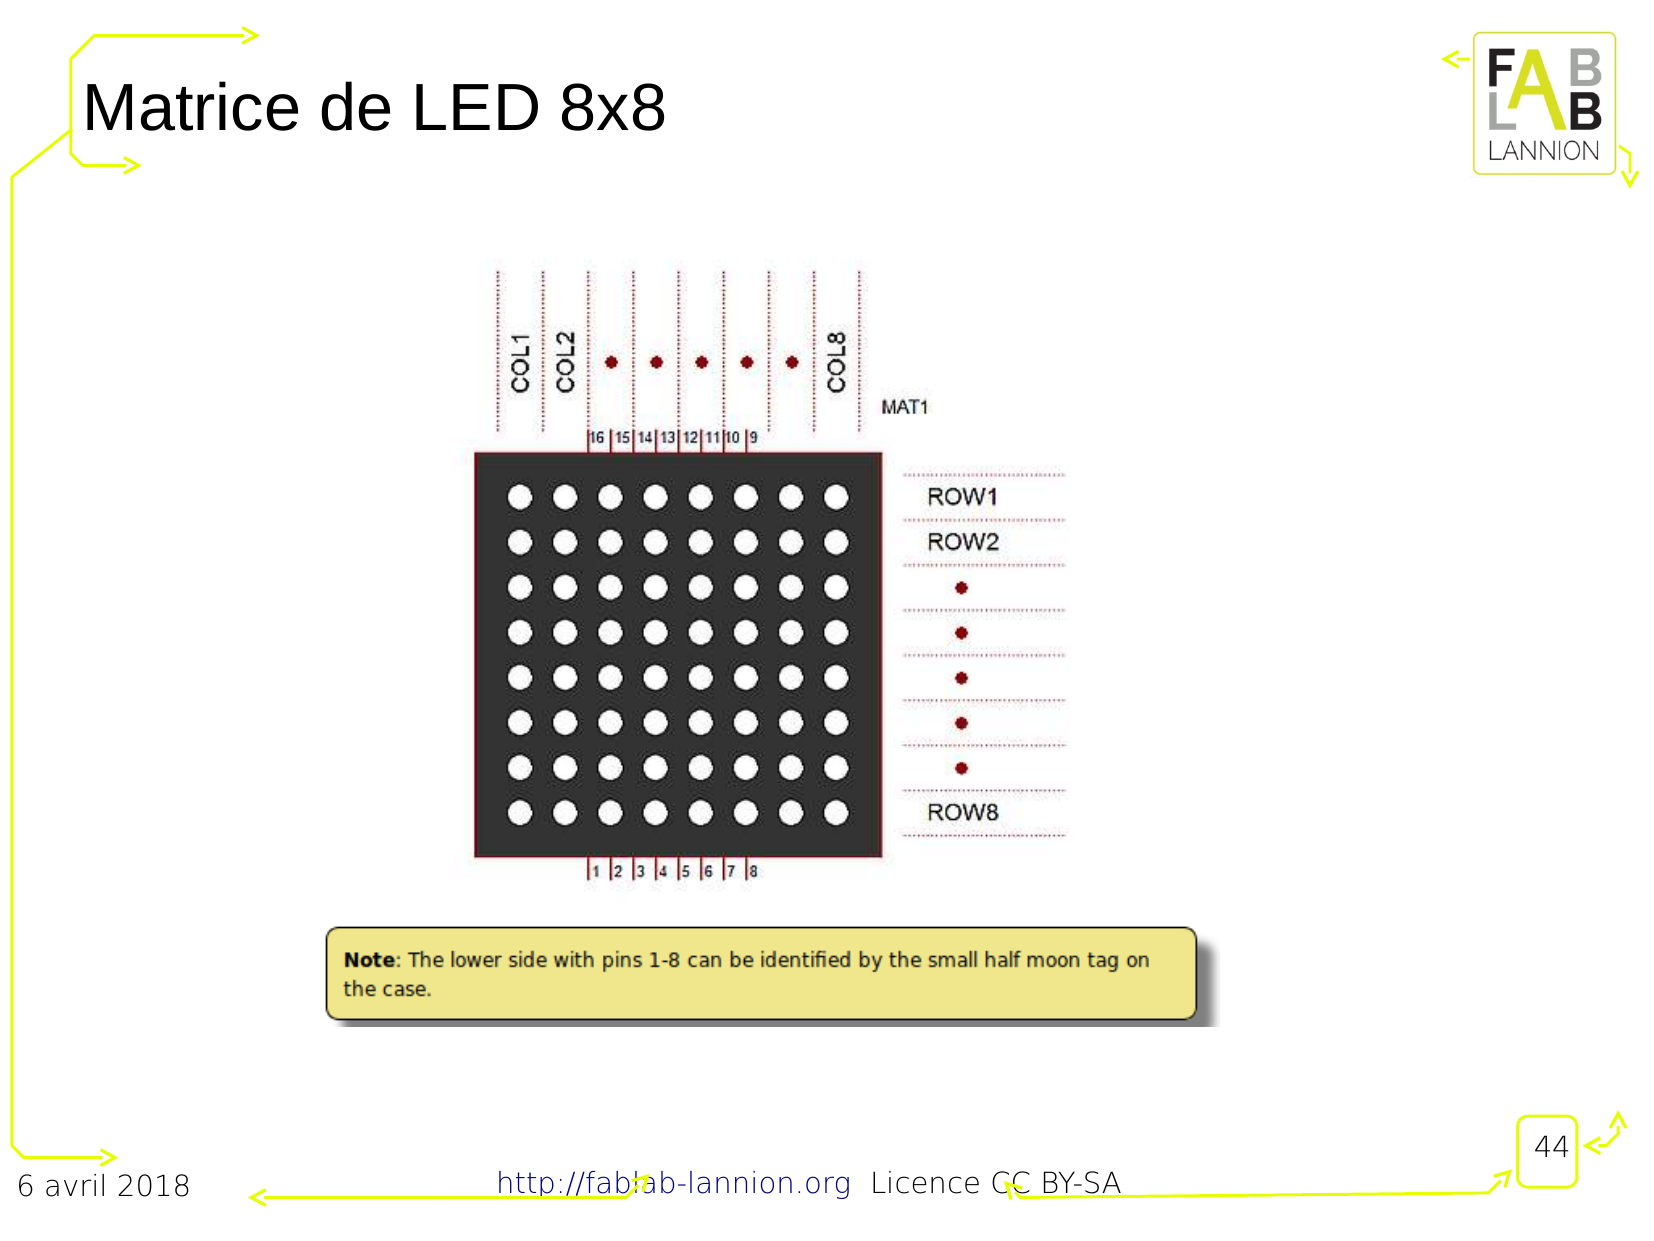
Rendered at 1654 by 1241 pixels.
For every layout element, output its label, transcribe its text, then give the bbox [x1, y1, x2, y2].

title Matrice de LED 8x8 [82, 49, 1441, 166]
picture [318, 256, 1220, 1027]
picture [1470, 29, 1619, 178]
